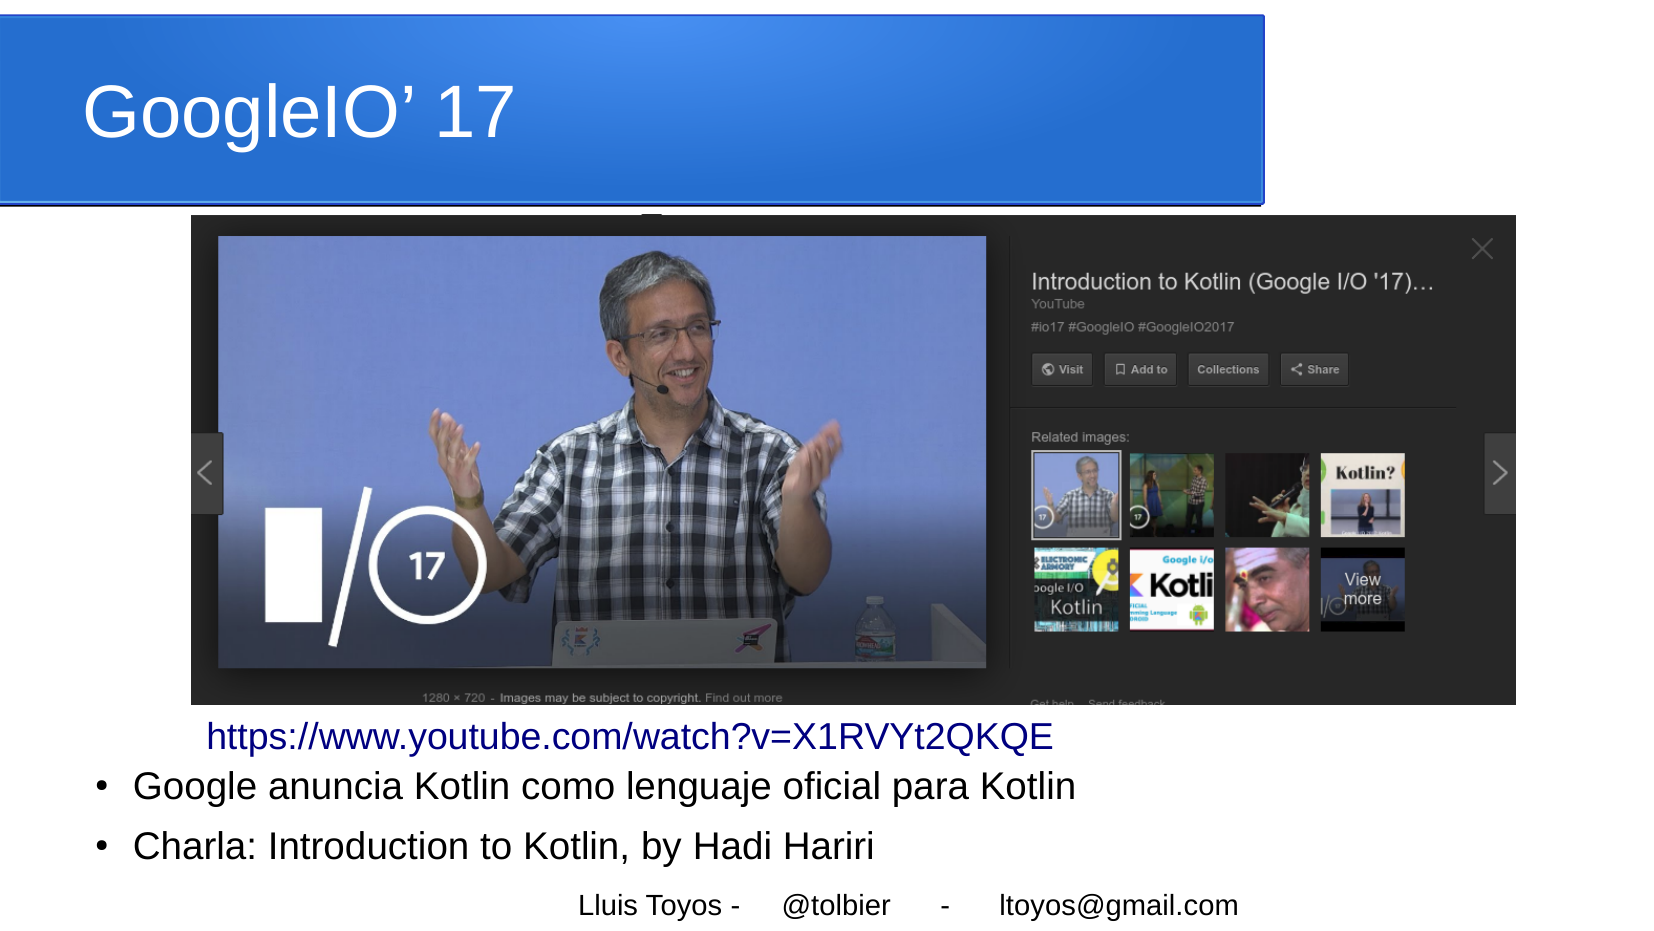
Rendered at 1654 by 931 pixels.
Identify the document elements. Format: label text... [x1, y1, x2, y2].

picture [191, 214, 1516, 706]
list Google anuncia Kotlin como lenguaje oficial para Kotlin Charla: Introduction to Kotlin, by Hadi Hariri [82, 765, 1571, 869]
text_box https://www.youtube.com/watch?v=X1RVYt2QKQE [191, 708, 1070, 766]
title GoogleIO’ 17 [82, 35, 1235, 189]
